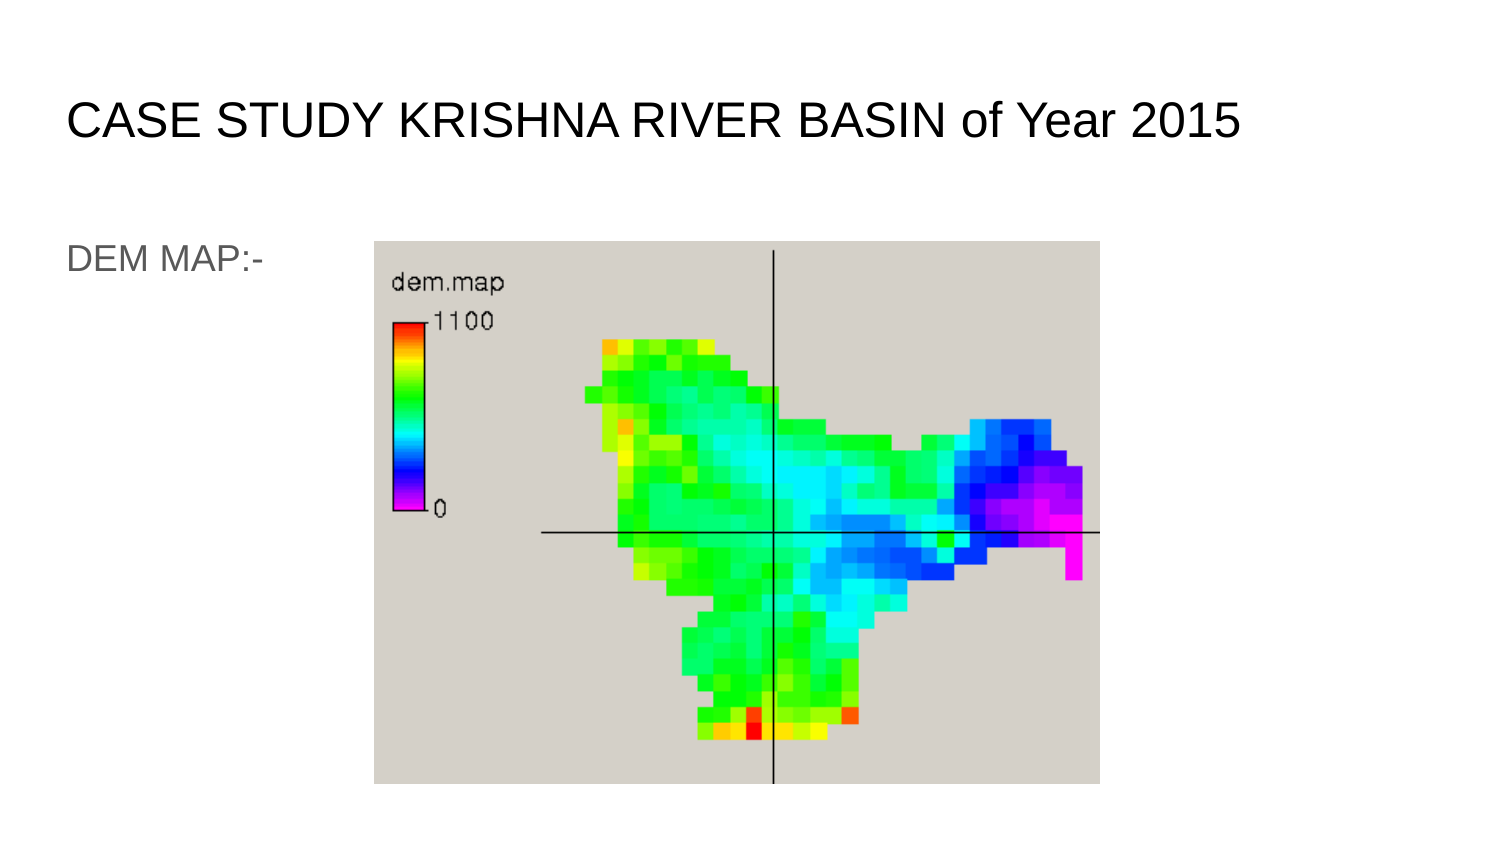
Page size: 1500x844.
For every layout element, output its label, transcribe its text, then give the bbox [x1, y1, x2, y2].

list DEM MAP:- [51, 219, 1449, 814]
title CASE STUDY KRISHNA RIVER BASIN of Year 2015 [51, 72, 1449, 219]
picture [374, 241, 1100, 784]
